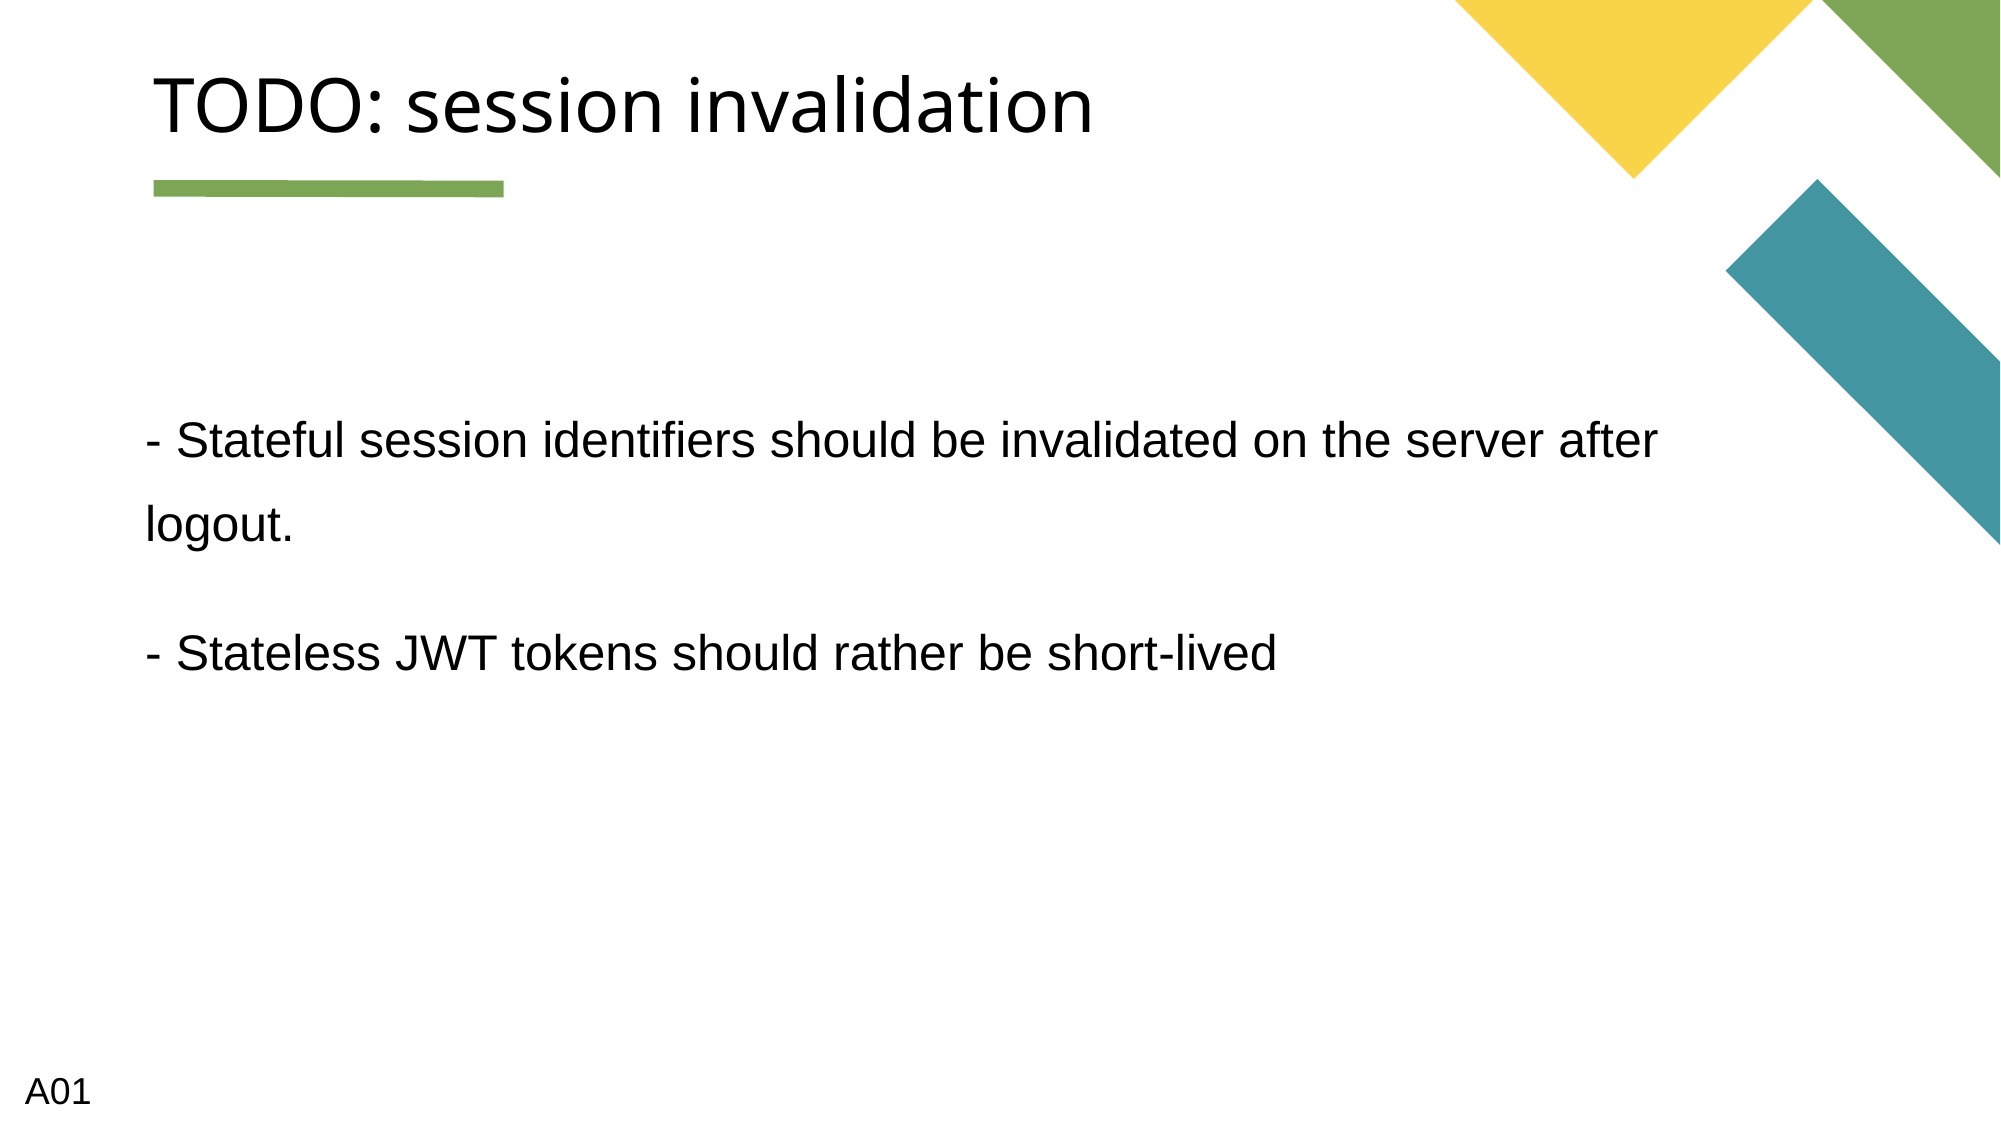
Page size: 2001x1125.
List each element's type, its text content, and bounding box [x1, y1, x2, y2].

title TODO: session invalidation [153, 16, 1418, 191]
text_box A01 [10, 1062, 107, 1120]
text_box - Stateful session identifiers should be invalidated on the server after logout. - Stateless JWT tokens should rather be short-lived [130, 276, 1808, 733]
